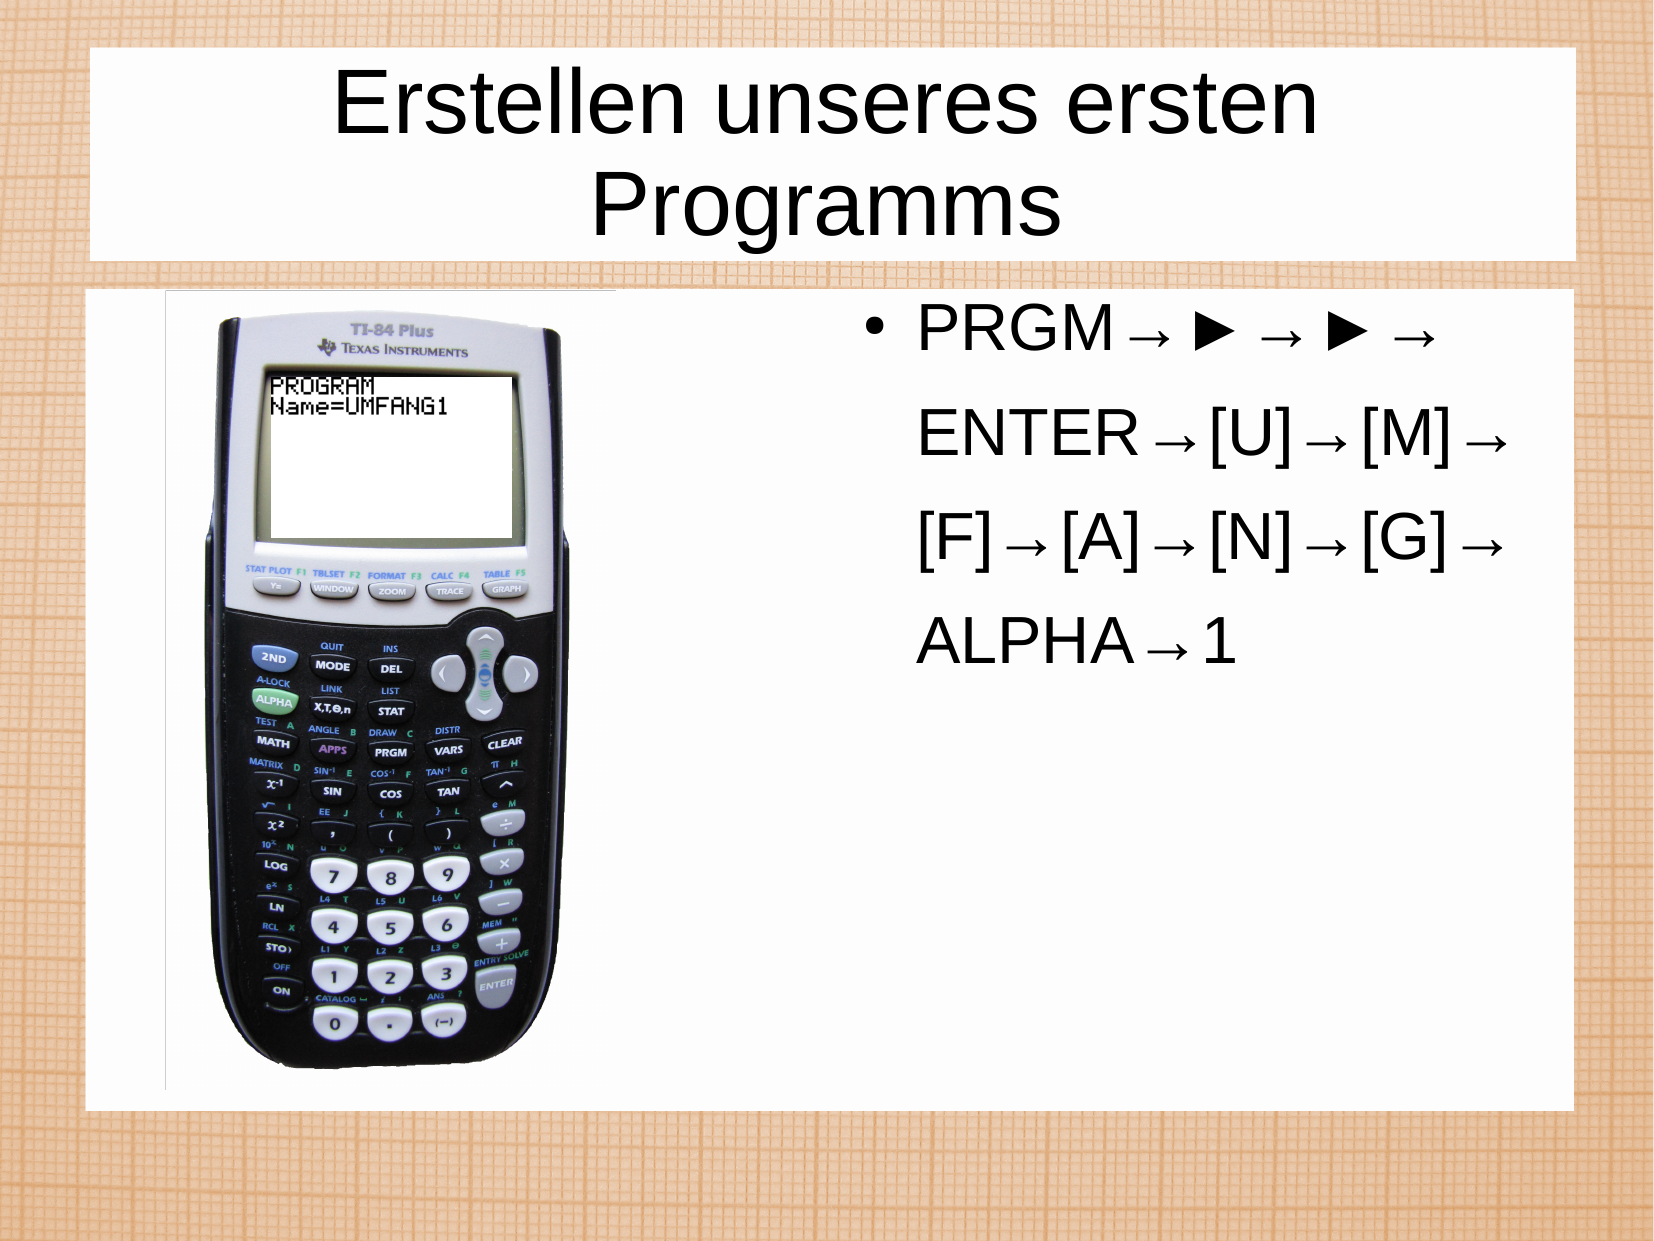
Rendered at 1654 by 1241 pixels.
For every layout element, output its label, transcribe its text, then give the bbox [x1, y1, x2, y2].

list PRGM→►→►→ ENTER→[U]→[M]→ [F]→[A]→[N]→[G]→ ALPHA→1 [845, 290, 1572, 1109]
picture [0, 0, 1654, 1241]
title Erstellen unseres ersten Programms [82, 49, 1571, 257]
